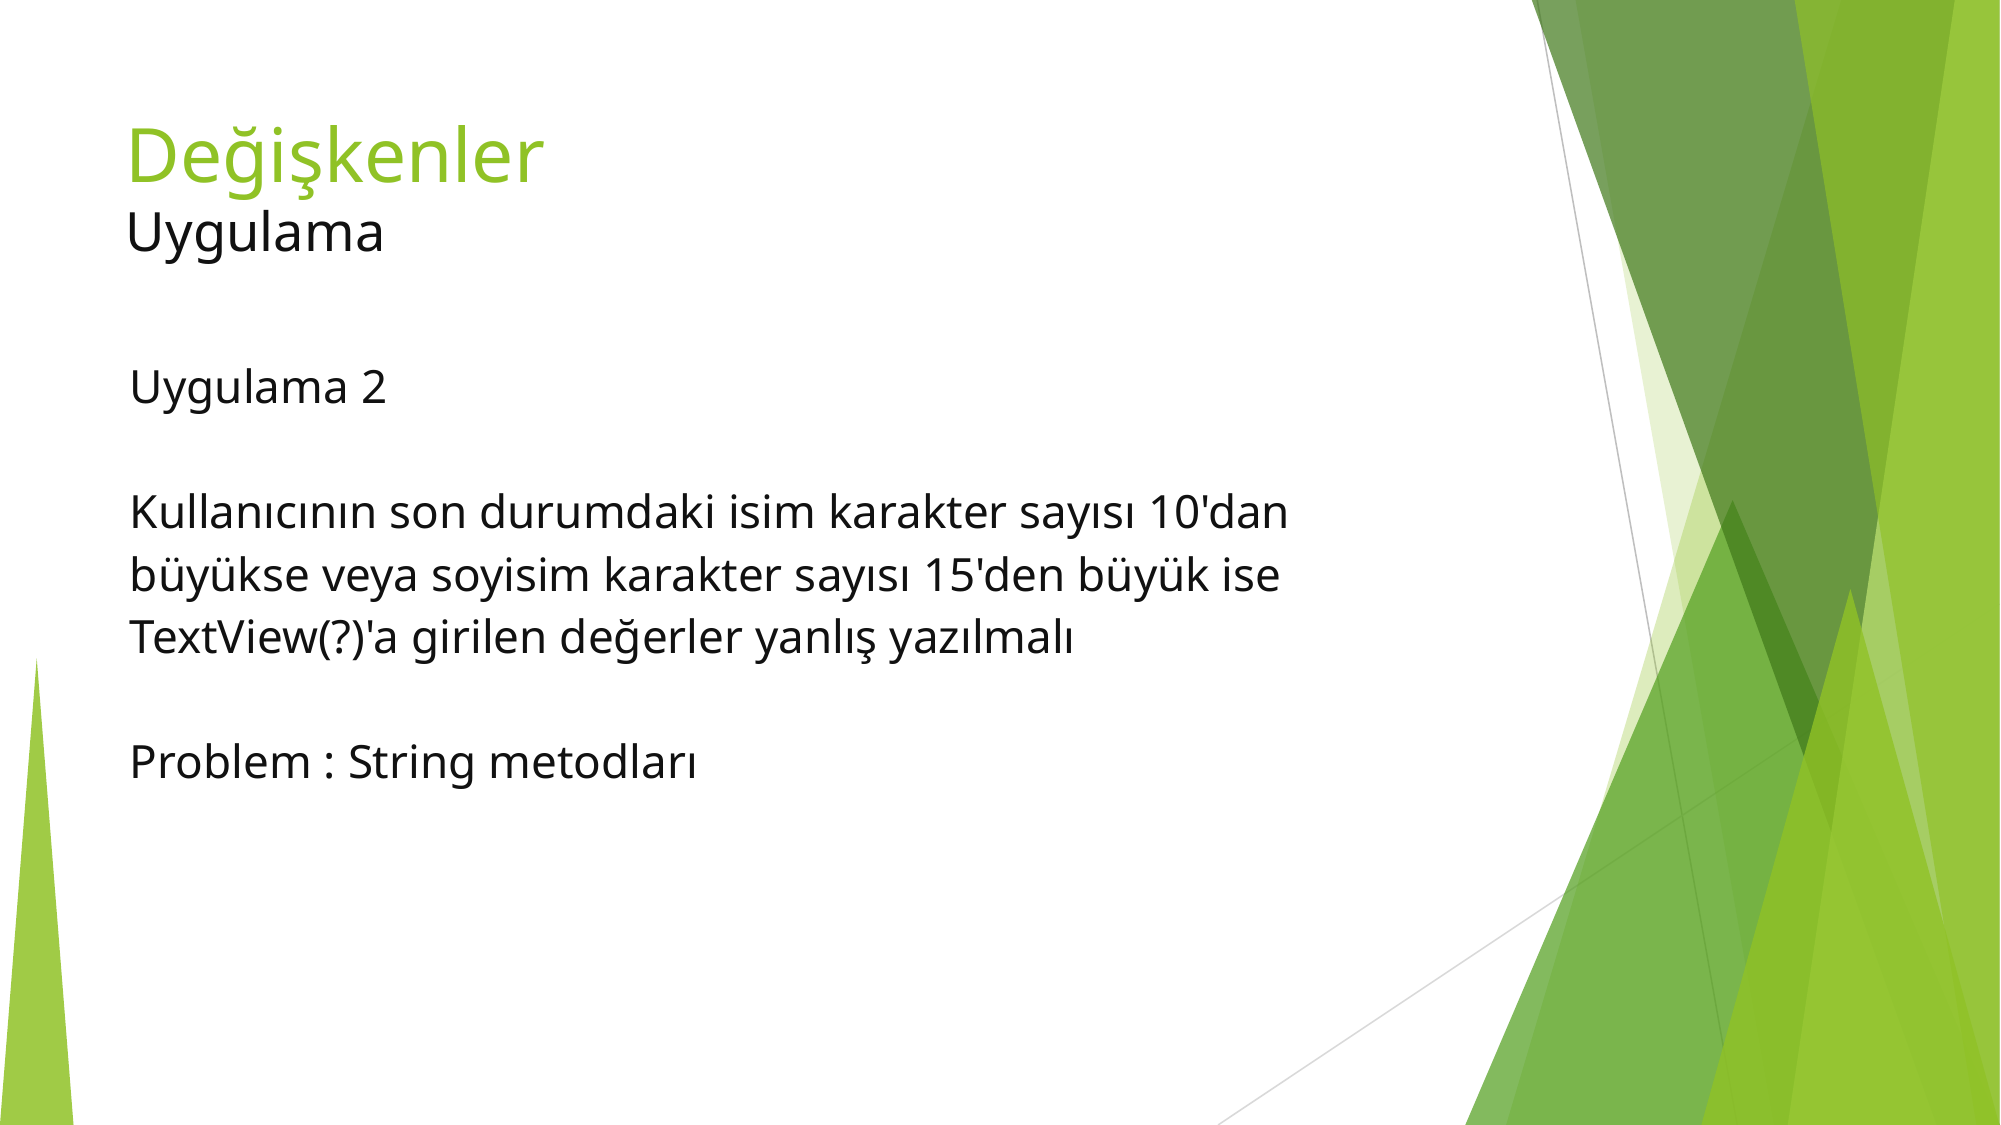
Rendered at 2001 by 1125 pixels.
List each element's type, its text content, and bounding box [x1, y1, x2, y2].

text_box Uygulama 2 Kullanıcının son durumdaki isim karakter sayısı 10'dan büyükse veya soyisim karakter sayısı 15'den büyük ise TextView(?)'a girilen değerler yanlış yazılmalı Problem : String metodları [129, 335, 1335, 875]
title Değişkenler Uygulama [111, 99, 1522, 317]
